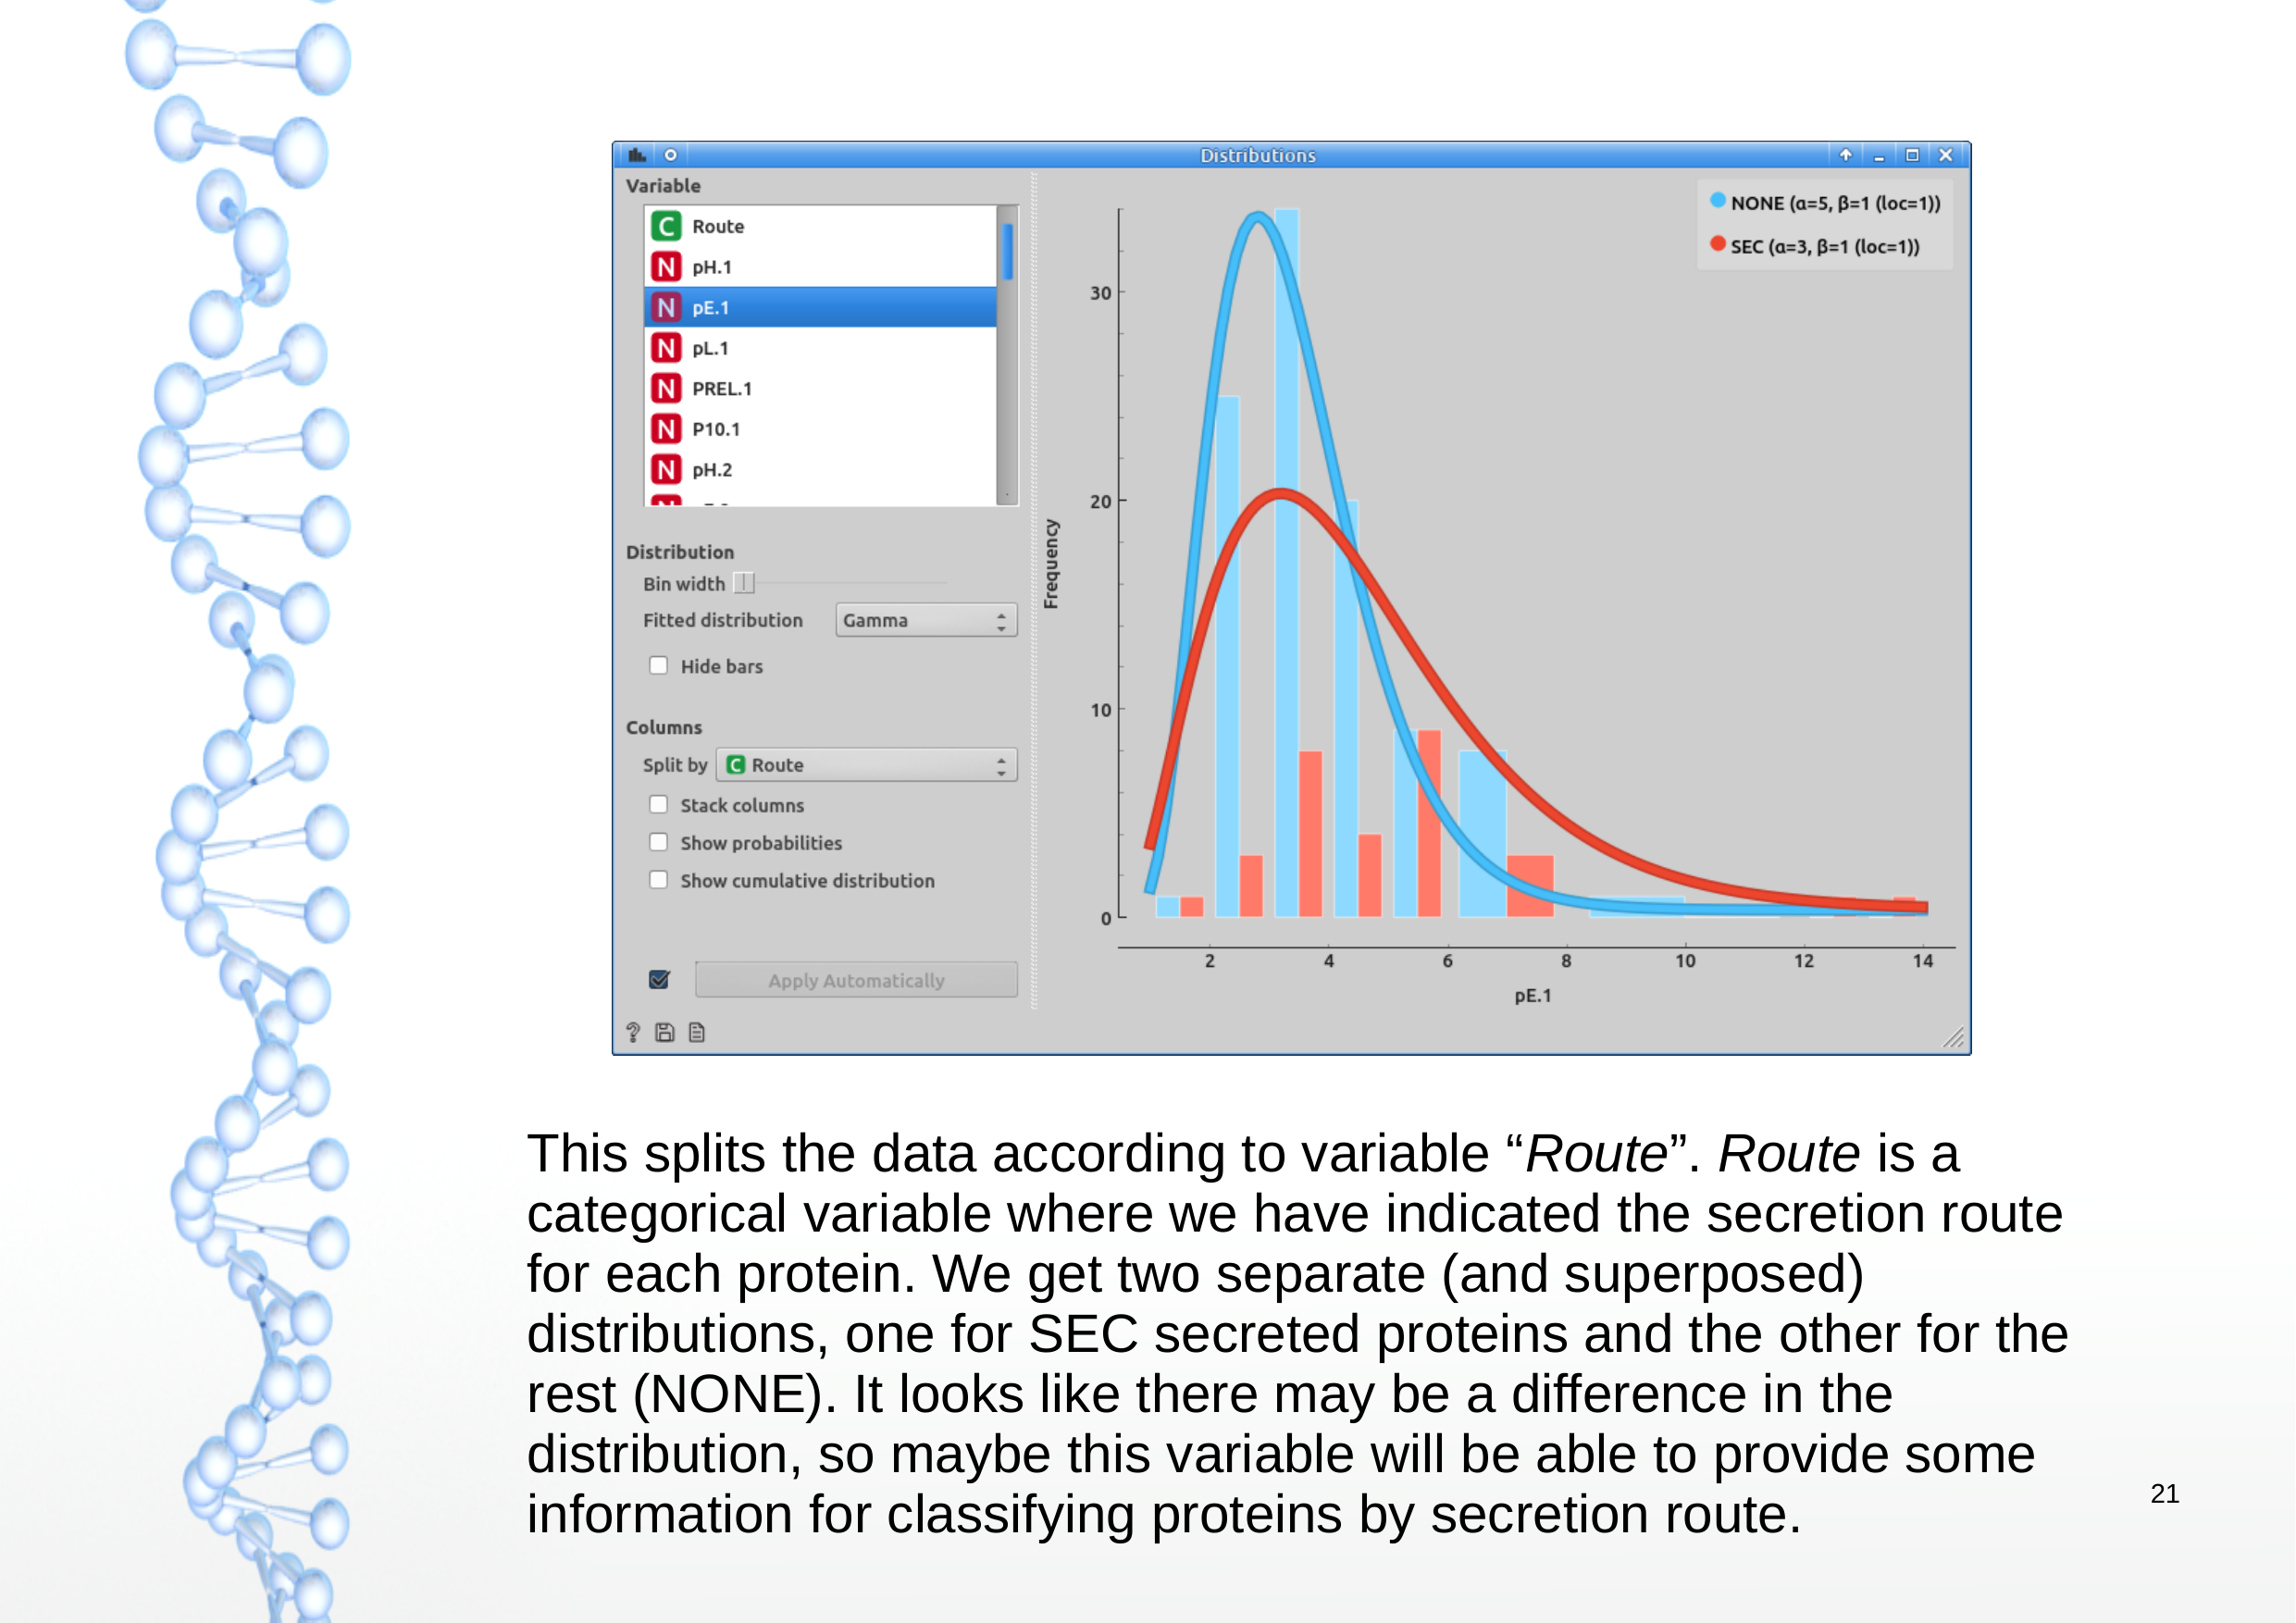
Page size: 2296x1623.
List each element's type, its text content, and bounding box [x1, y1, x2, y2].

text_box This splits the data according to variable “Route”. Route is a categorical variable where we have indicated the secretion route for each protein. We get two separate (and superposed) distributions, one for SEC secreted proteins and the other for the rest (NONE). It looks like there may be a difference in the distribution, so maybe this variable will be able to provide some information for classifying proteins by secretion route. [514, 1116, 2153, 1552]
picture [0, 0, 2296, 1623]
